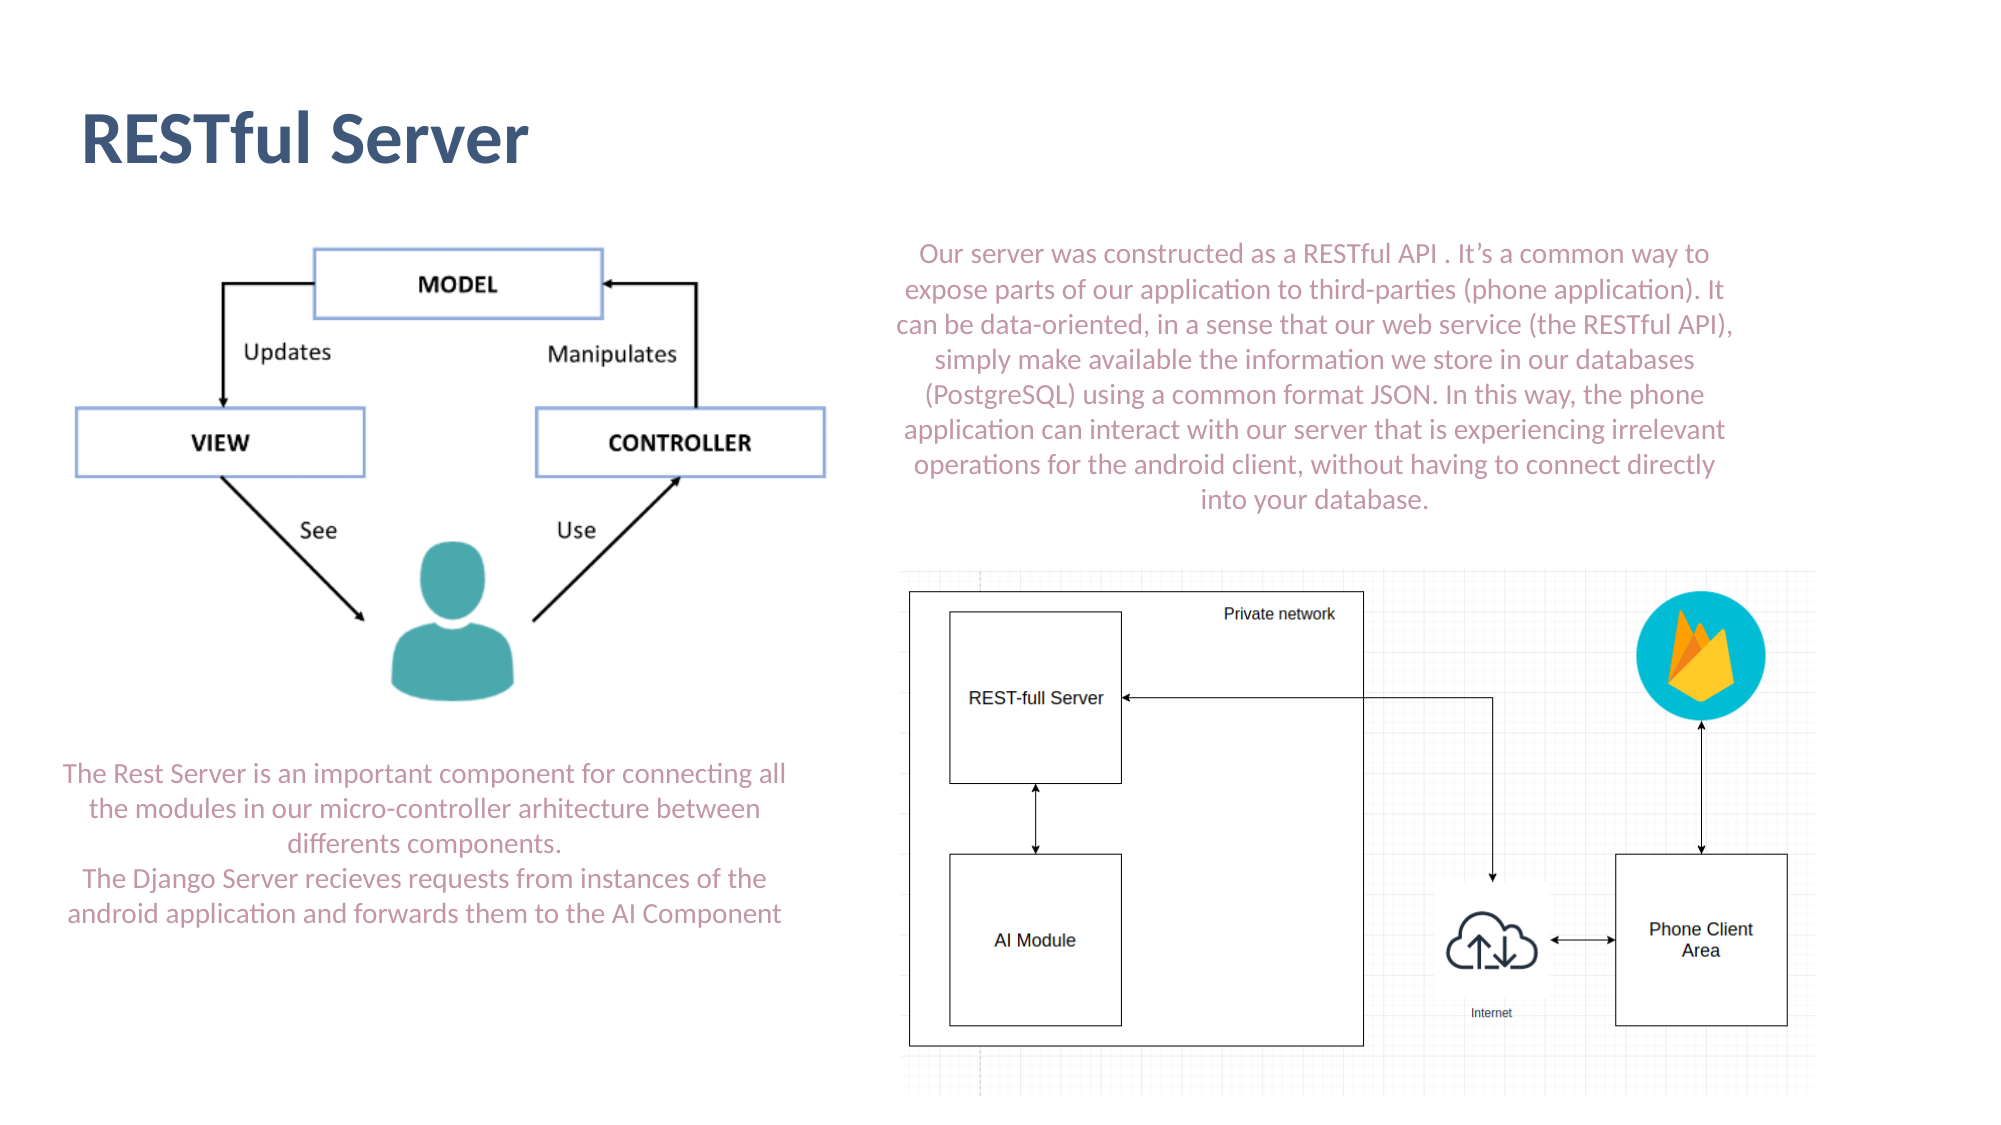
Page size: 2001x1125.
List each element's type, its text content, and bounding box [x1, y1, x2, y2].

picture [30, 223, 871, 736]
picture [900, 569, 1816, 1097]
list The Rest Server is an important component for connecting all the modules in our micro-controller arhitecture between differents components. The Django Server recieves requests from instances of the android application and forwards them to the AI Component [45, 675, 805, 1111]
list Our server was constructed as a RESTful API . It’s a common way to expose parts of our application to third-parties (phone application). It can be data-oriented, in a sense that our web service (the RESTful API), simply make available the information we store in our databases (PostgreSQL) using a common format JSON. In this way, the phone application can interact with our server that is experiencing irrelevant operations for the android client, without having to connect directly into your database. [890, 149, 1741, 691]
title RESTful Server [75, 44, 1876, 233]
